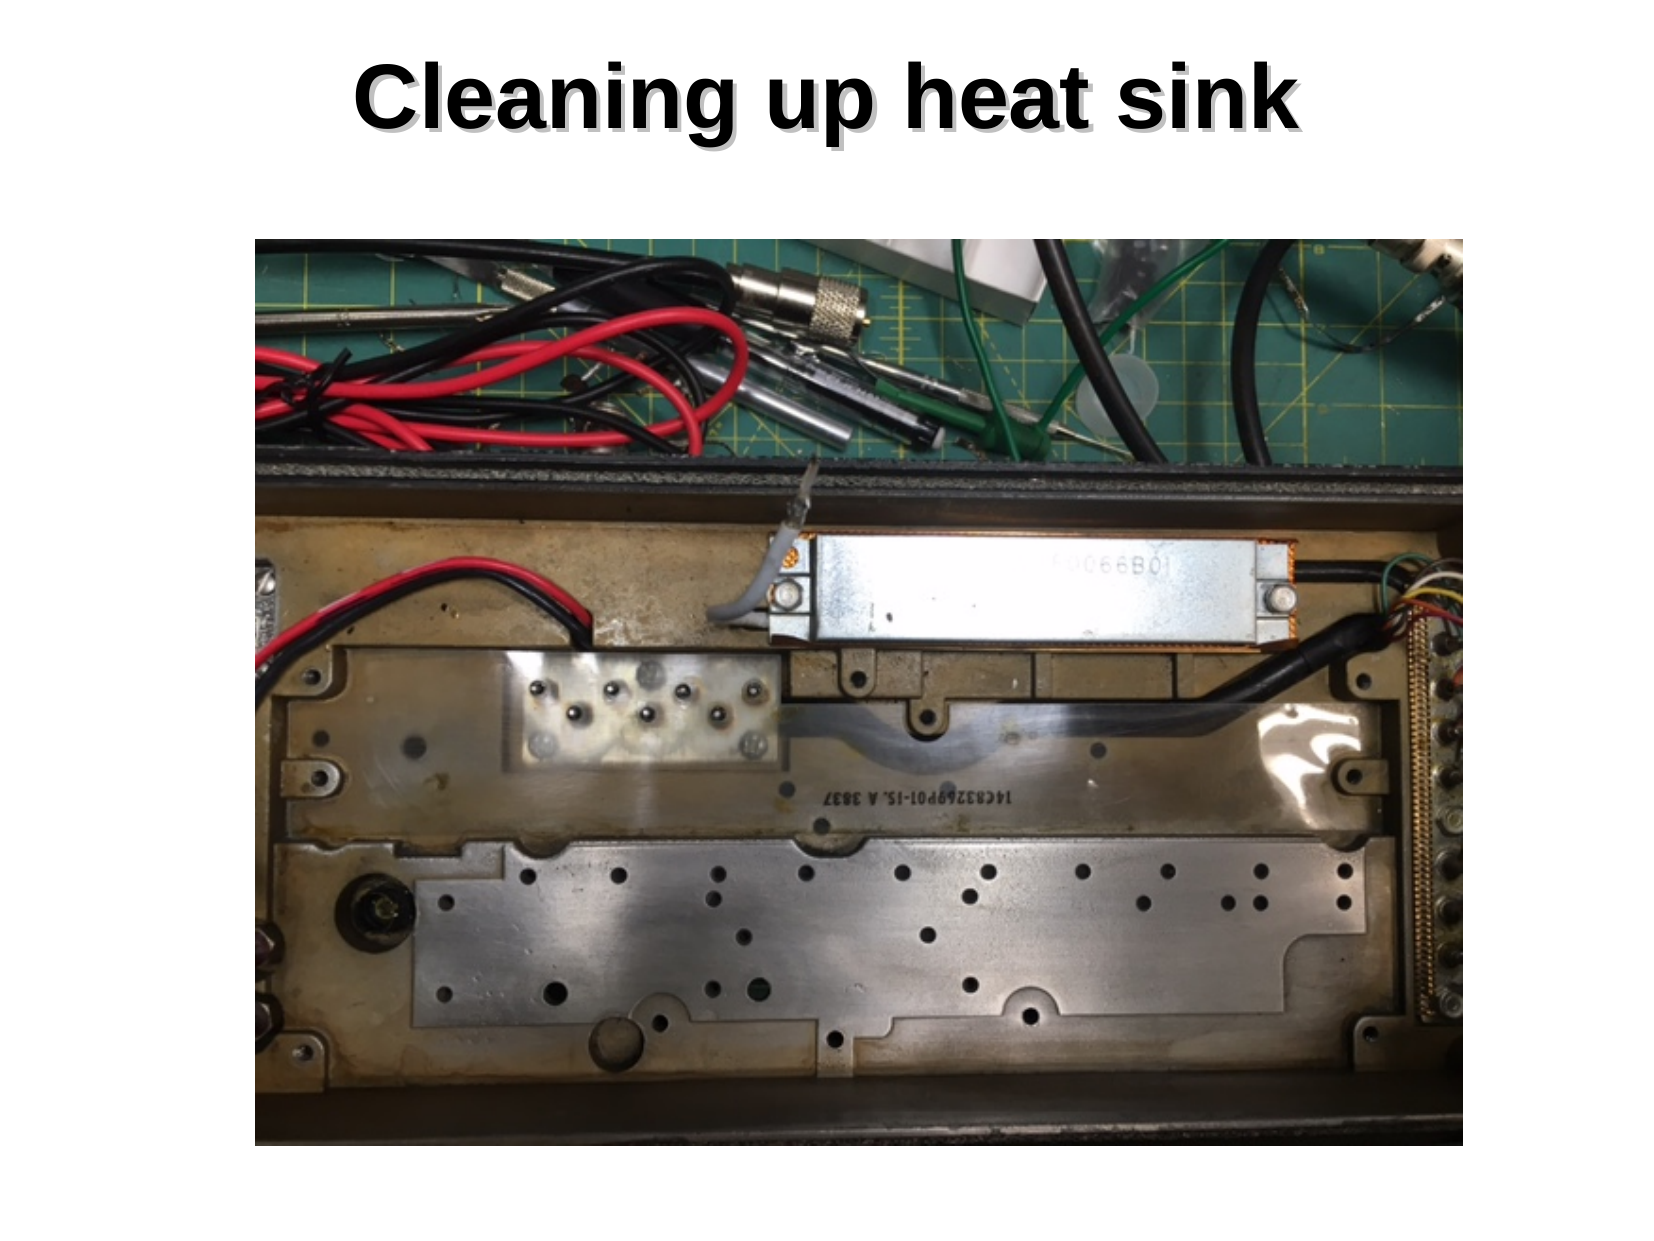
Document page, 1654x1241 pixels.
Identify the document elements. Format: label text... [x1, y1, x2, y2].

picture [255, 239, 1463, 1146]
title Cleaning up heat sink [82, 28, 1571, 166]
